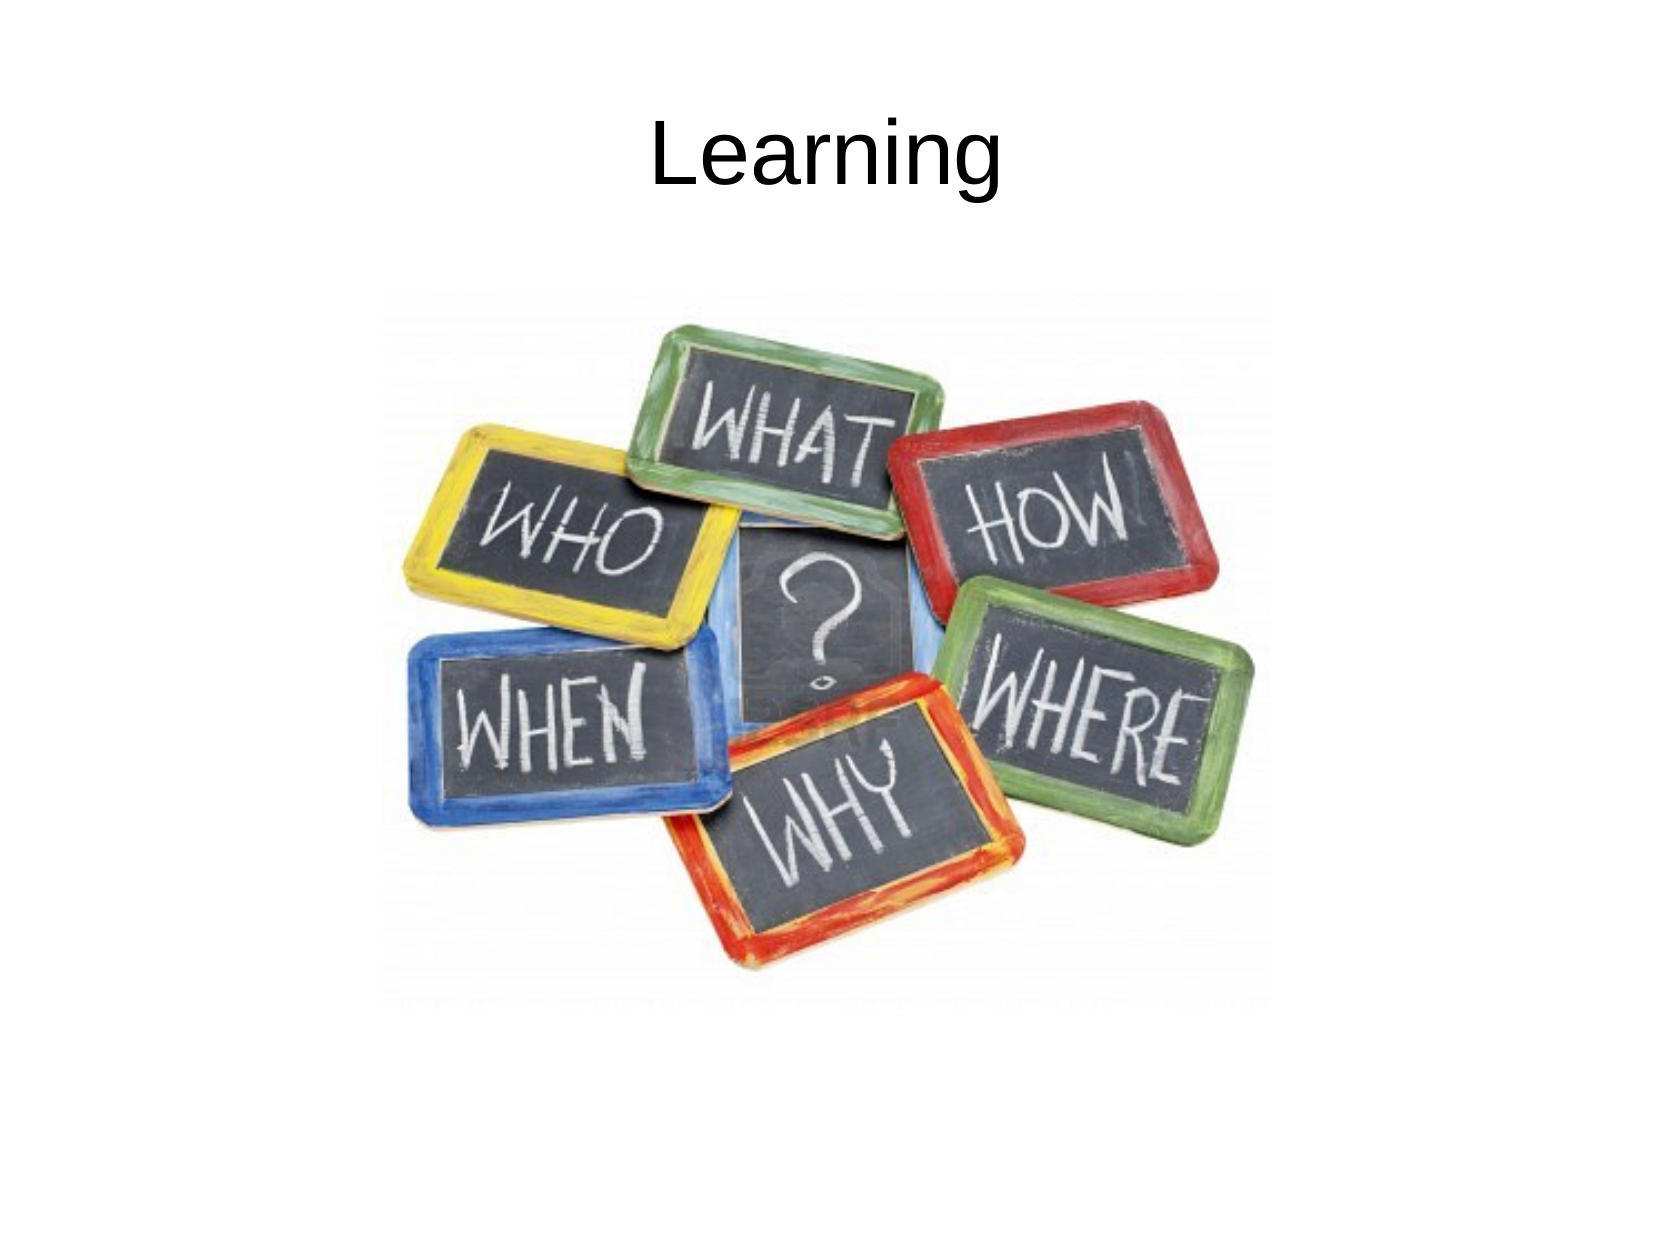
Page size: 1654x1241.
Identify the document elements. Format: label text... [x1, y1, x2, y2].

picture [382, 290, 1271, 1010]
title Learning [82, 49, 1571, 257]
